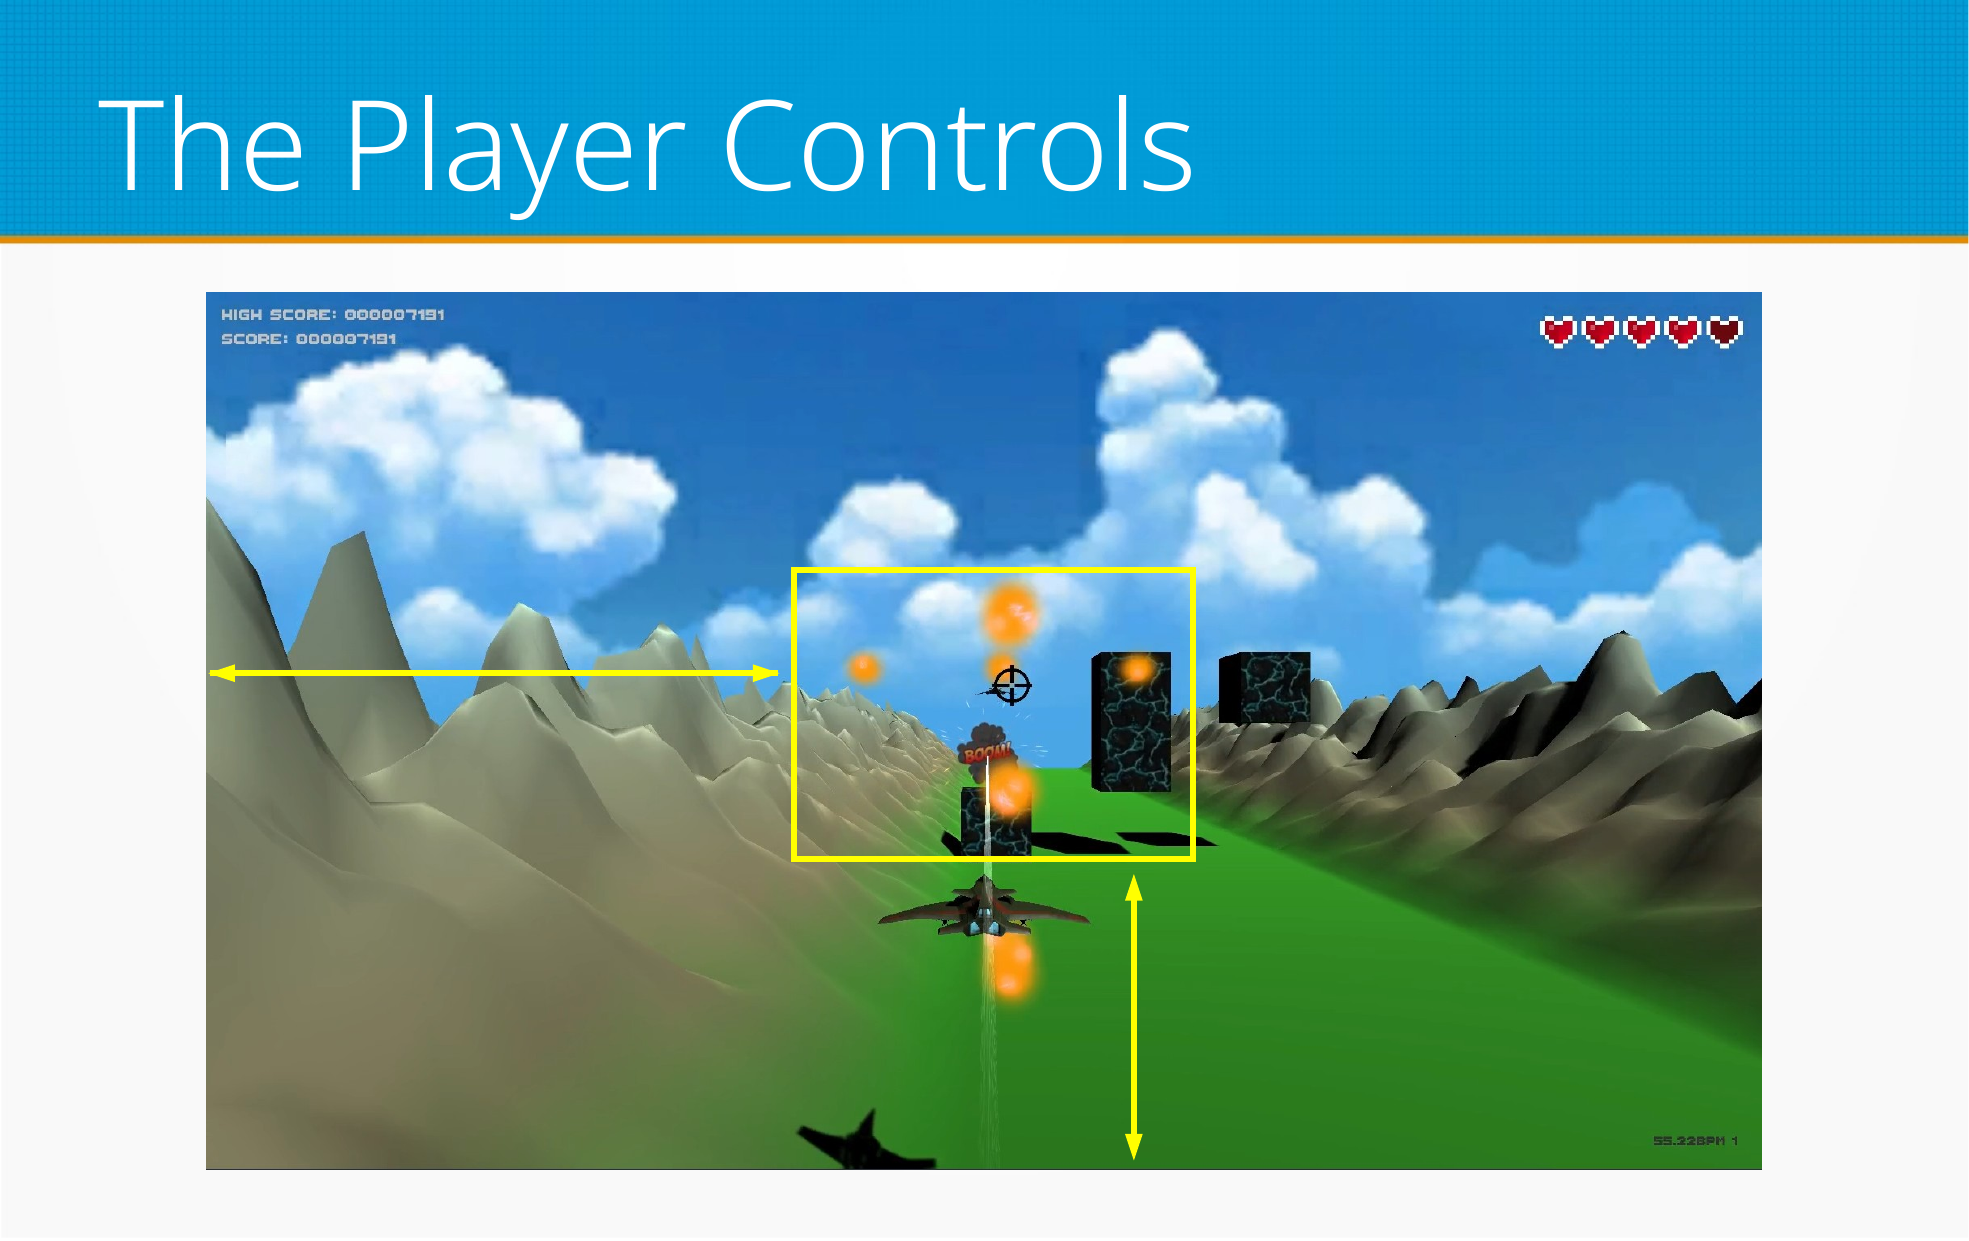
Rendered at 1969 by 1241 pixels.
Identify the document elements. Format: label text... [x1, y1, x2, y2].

picture [0, 233, 1969, 1241]
title The Player Controls [98, 19, 1870, 227]
